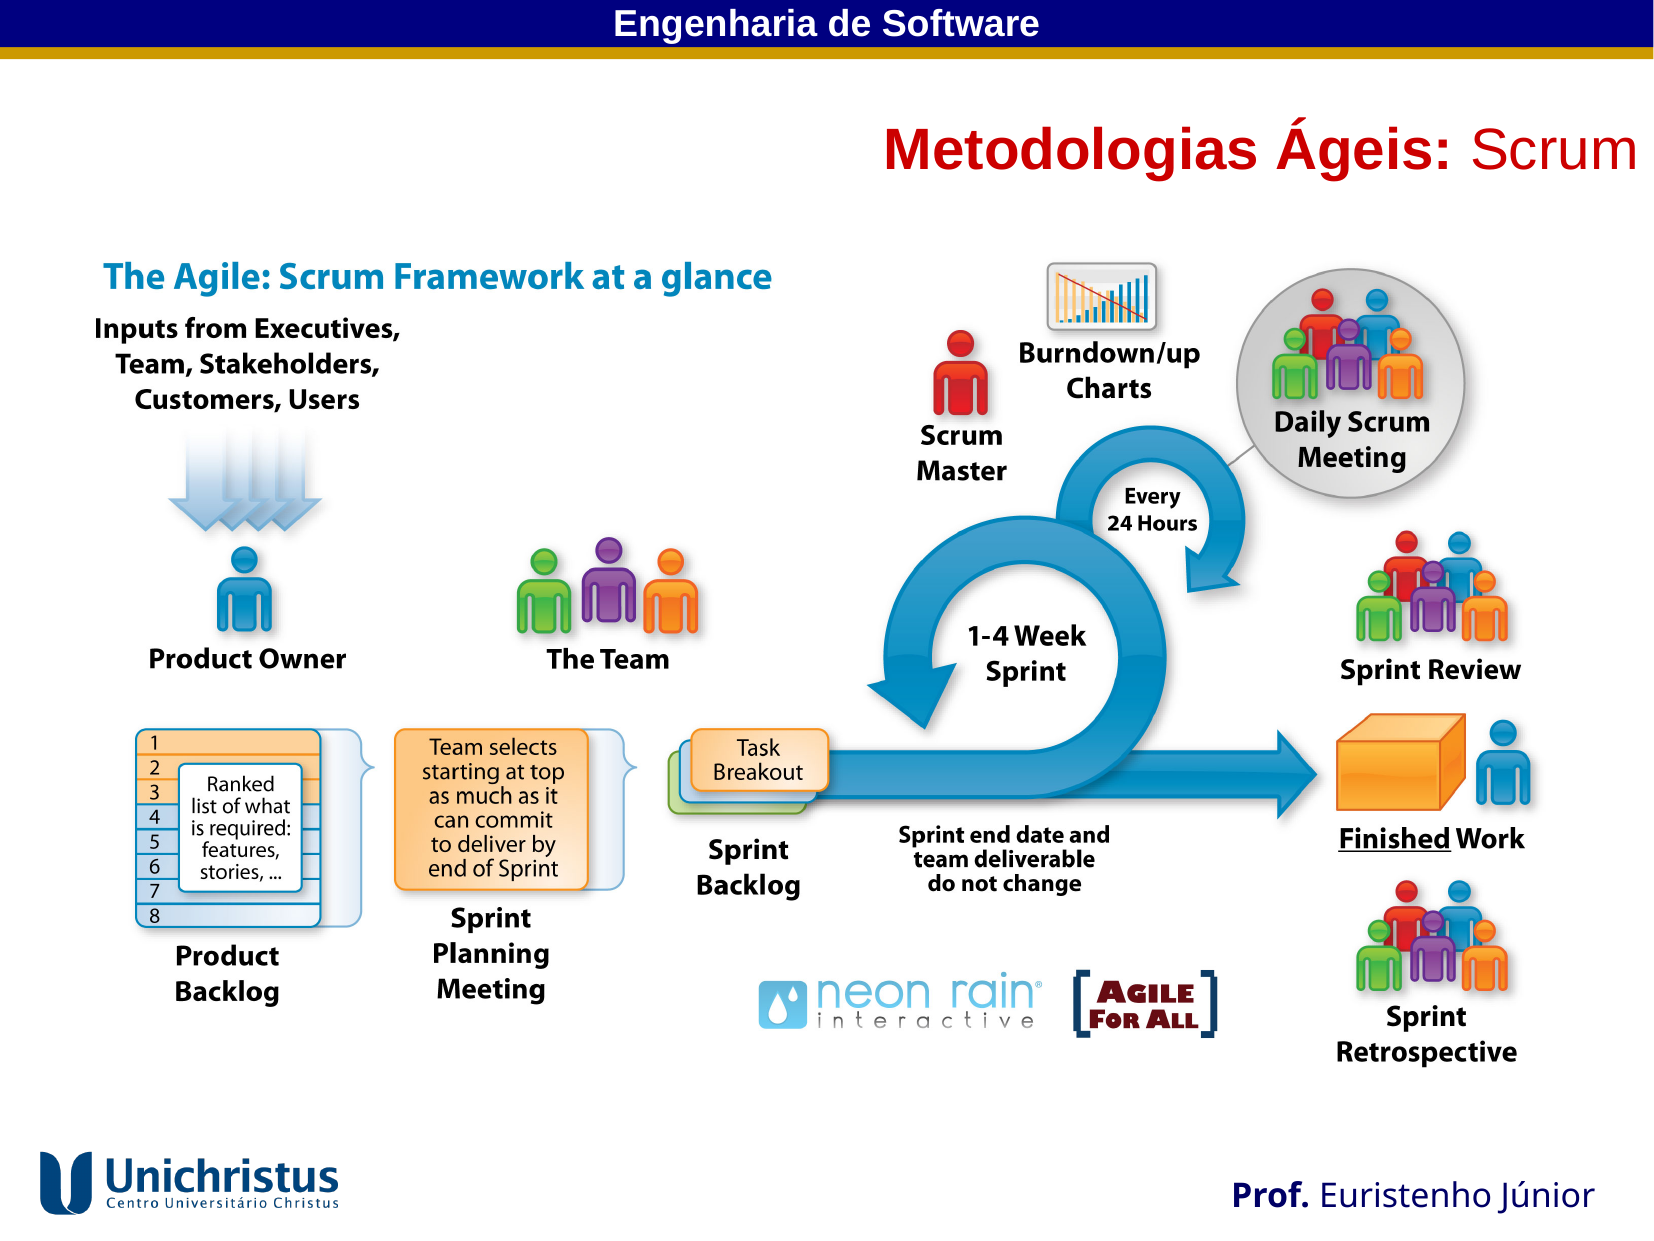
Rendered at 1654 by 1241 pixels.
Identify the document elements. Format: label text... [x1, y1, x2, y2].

text_box [0, 48, 1654, 60]
text_box Engenharia de Software [0, 0, 1654, 48]
text_box Prof. Euristenho Júnior [1216, 1163, 1654, 1224]
picture [65, 236, 1583, 1089]
text_box Metodologias Ágeis: Scrum [869, 109, 1654, 189]
picture [35, 1148, 343, 1217]
